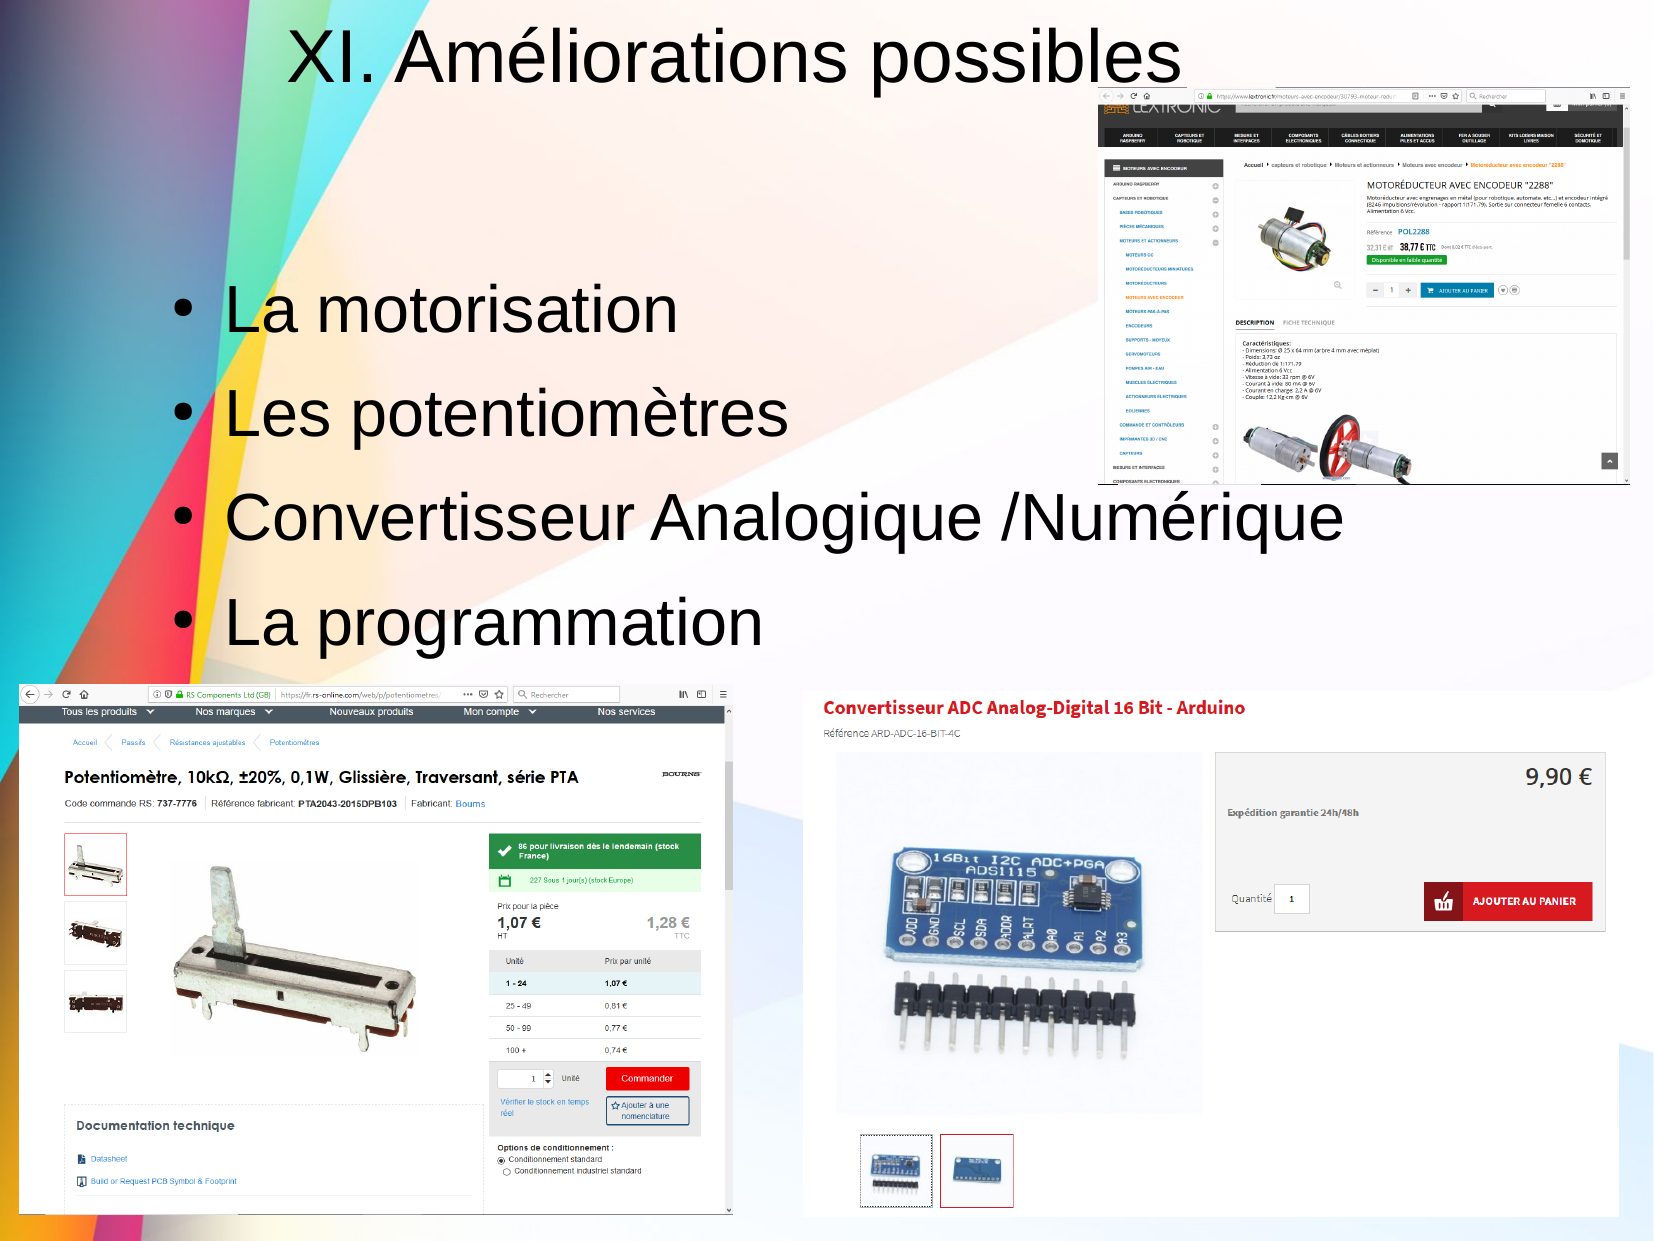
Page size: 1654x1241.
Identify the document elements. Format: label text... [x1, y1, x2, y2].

text_box XI. Améliorations possibles [271, 7, 1654, 107]
list La motorisation Les potentiomètres Convertisseur Analogique /Numérique La programmation [153, 271, 1642, 991]
picture [0, 0, 1654, 1241]
